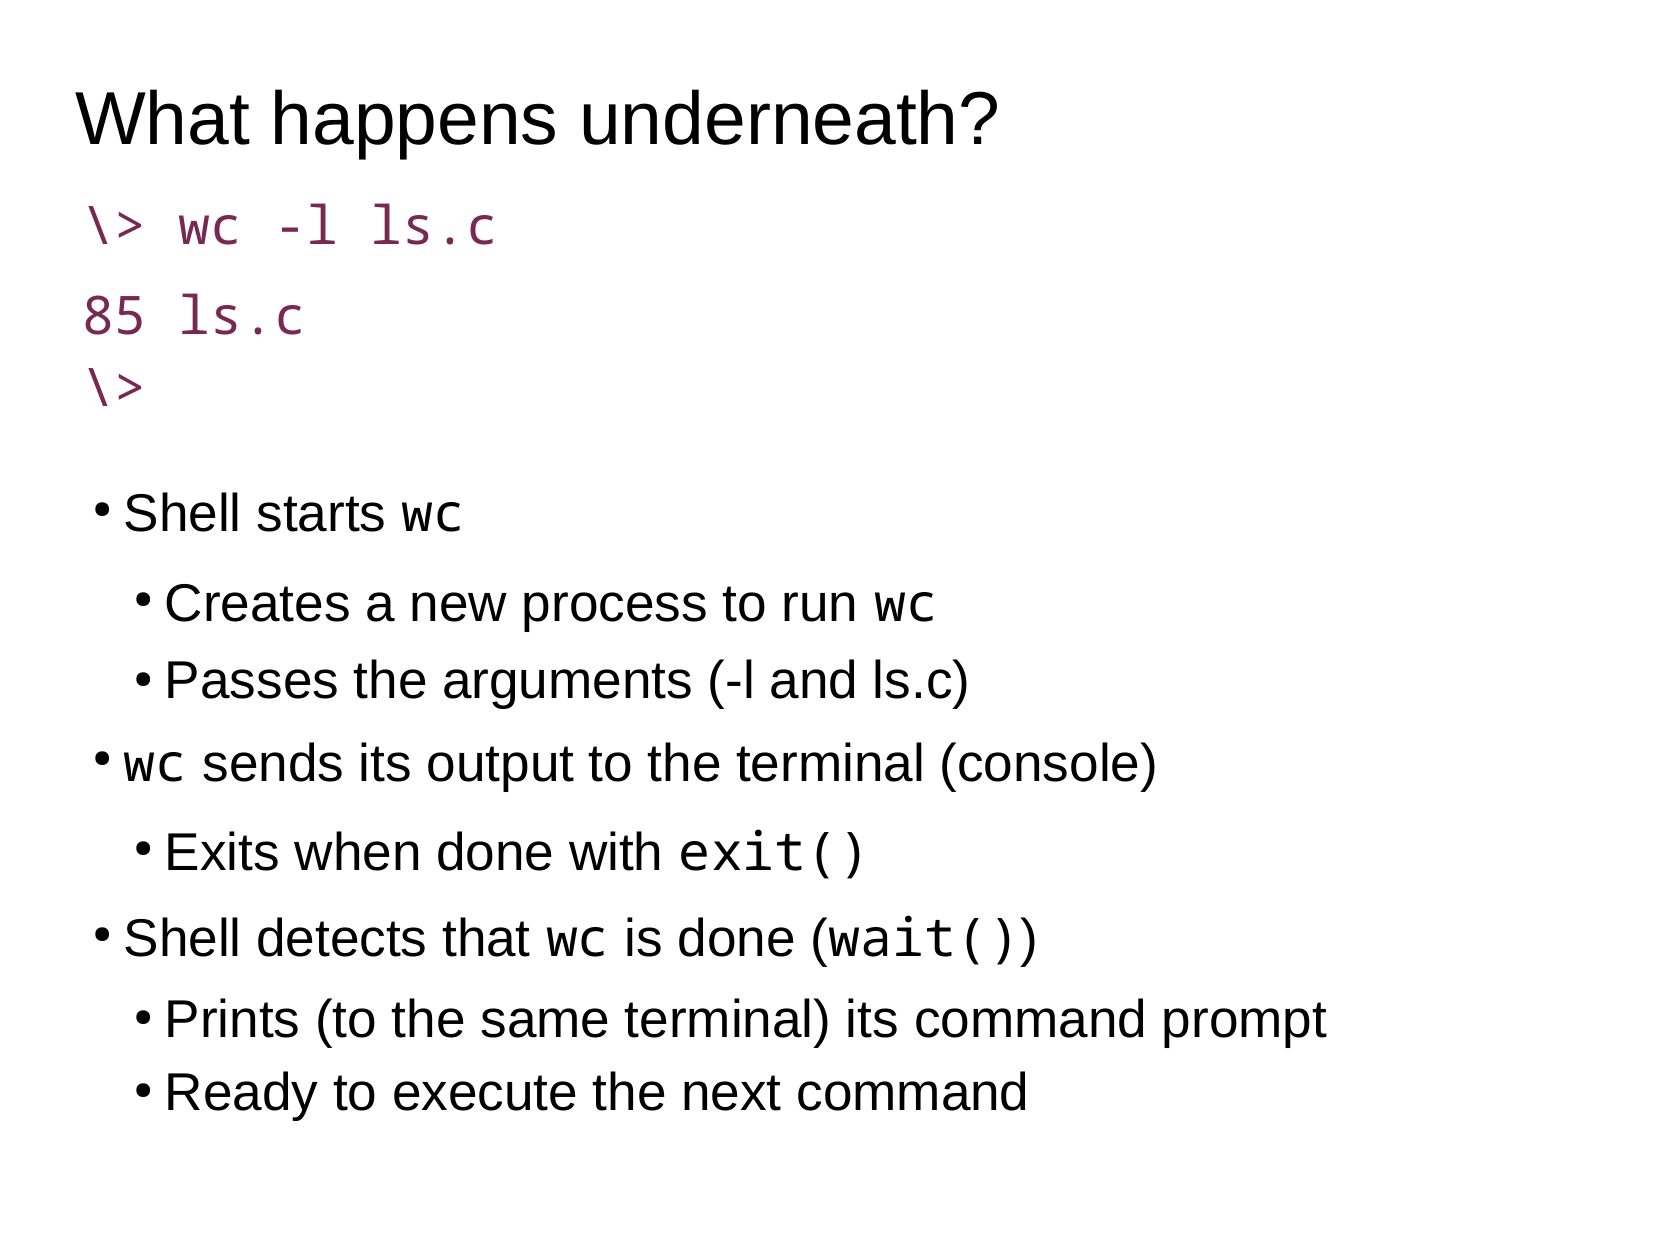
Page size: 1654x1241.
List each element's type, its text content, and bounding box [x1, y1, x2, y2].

title What happens underneath? [75, 49, 1613, 188]
list \> wc -l ls.c 85 ls.c \> Shell starts wc Creates a new process to run wc Passes the arguments (-l and ls.c) wc sends its output to the terminal (console) Exits when done with exit() Shell detects that wc is done (wait()) Prints (to the same terminal) its command prompt Ready to execute the next command [82, 187, 1571, 1126]
